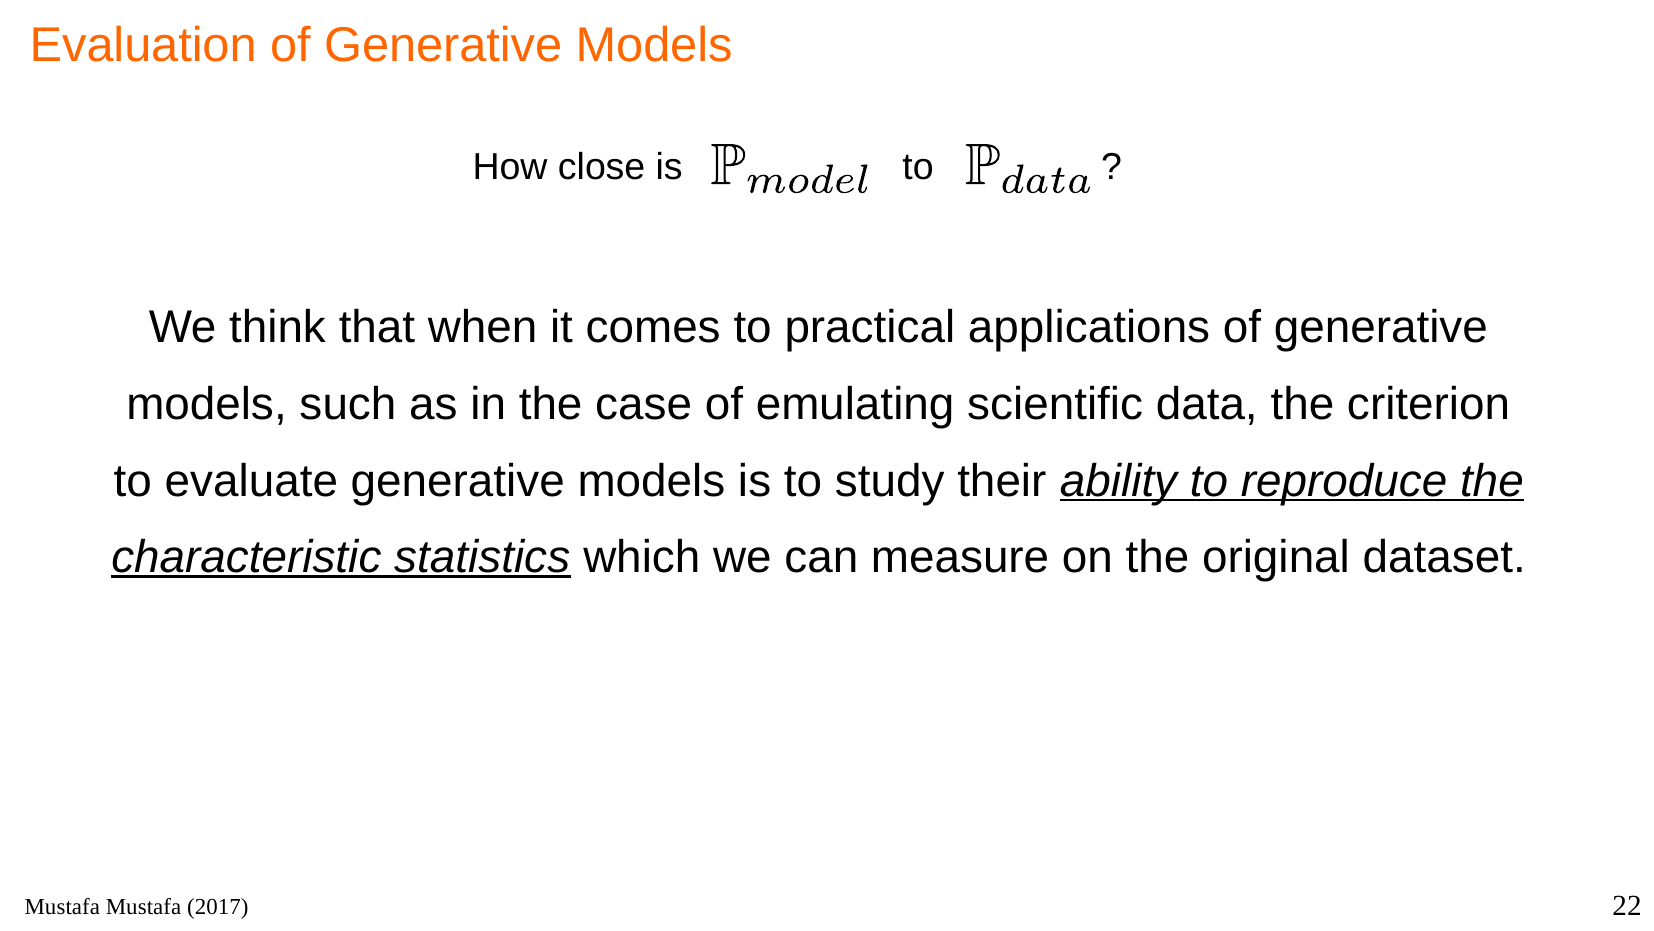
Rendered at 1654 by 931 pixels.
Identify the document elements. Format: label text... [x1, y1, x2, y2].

text_box We think that when it comes to practical applications of generative models, such as in the case of emulating scientific data, the criterion to evaluate generative models is to study their ability to reproduce the characteristic statistics which we can measure on the original dataset. [96, 267, 1558, 642]
text_box How close is to ? [457, 138, 1149, 196]
title Evaluation of Generative Models [29, 15, 1621, 74]
